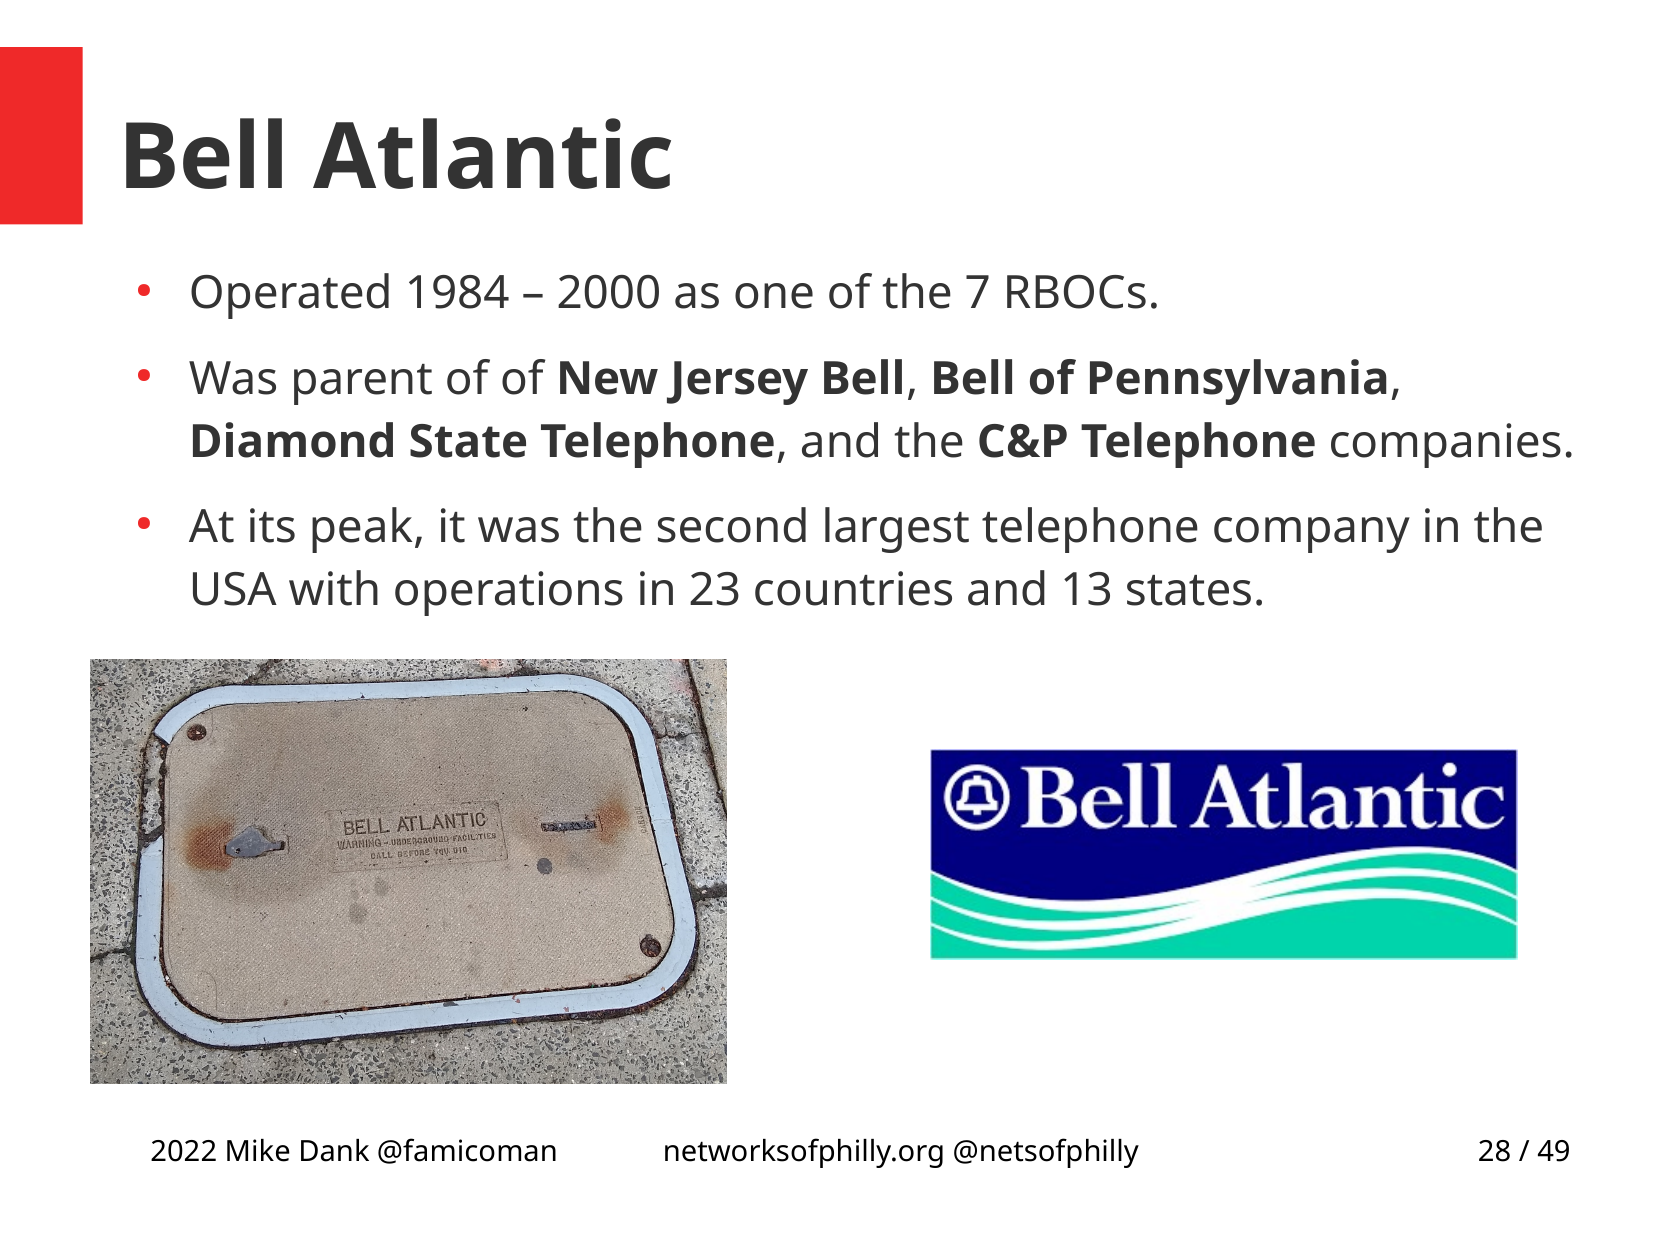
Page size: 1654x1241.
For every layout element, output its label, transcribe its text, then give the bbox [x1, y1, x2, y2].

picture [930, 749, 1518, 960]
picture [90, 659, 727, 1084]
title Bell Atlantic [118, 49, 1571, 257]
list Operated 1984 – 2000 as one of the 7 RBOCs. Was parent of of New Jersey Bell, Bell of Pennsylvania, Diamond State Telephone, and the C&P Telephone companies. At its peak, it was the second largest telephone company in the USA with operations in 23 countries and 13 states. [118, 259, 1591, 980]
